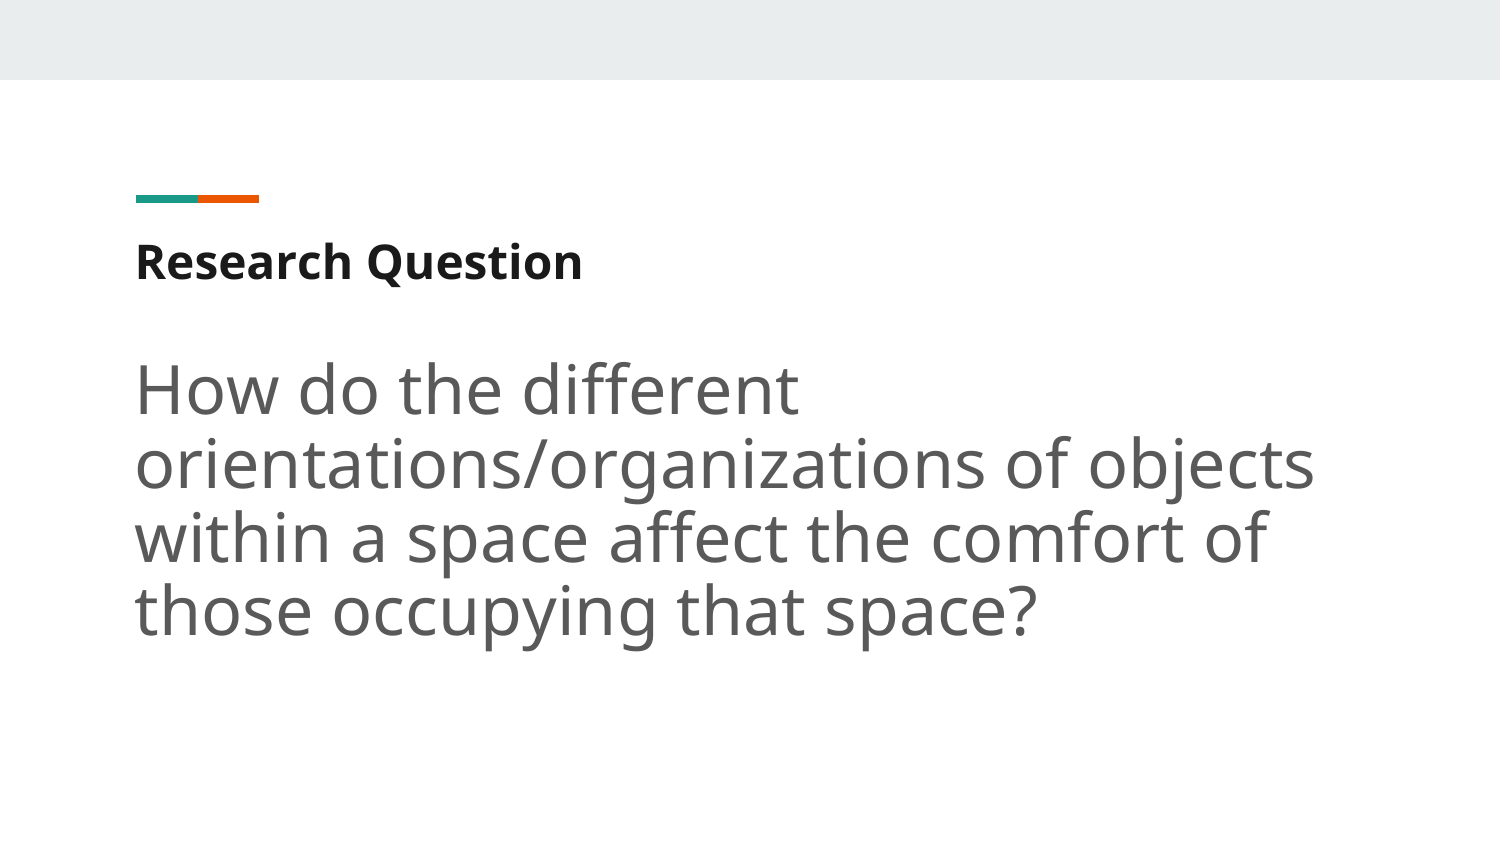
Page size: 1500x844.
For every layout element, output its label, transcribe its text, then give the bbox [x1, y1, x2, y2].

title Research Question [119, 216, 1381, 305]
list How do the different orientations/organizations of objects within a space affect the comfort of those occupying that space? [119, 341, 1381, 712]
